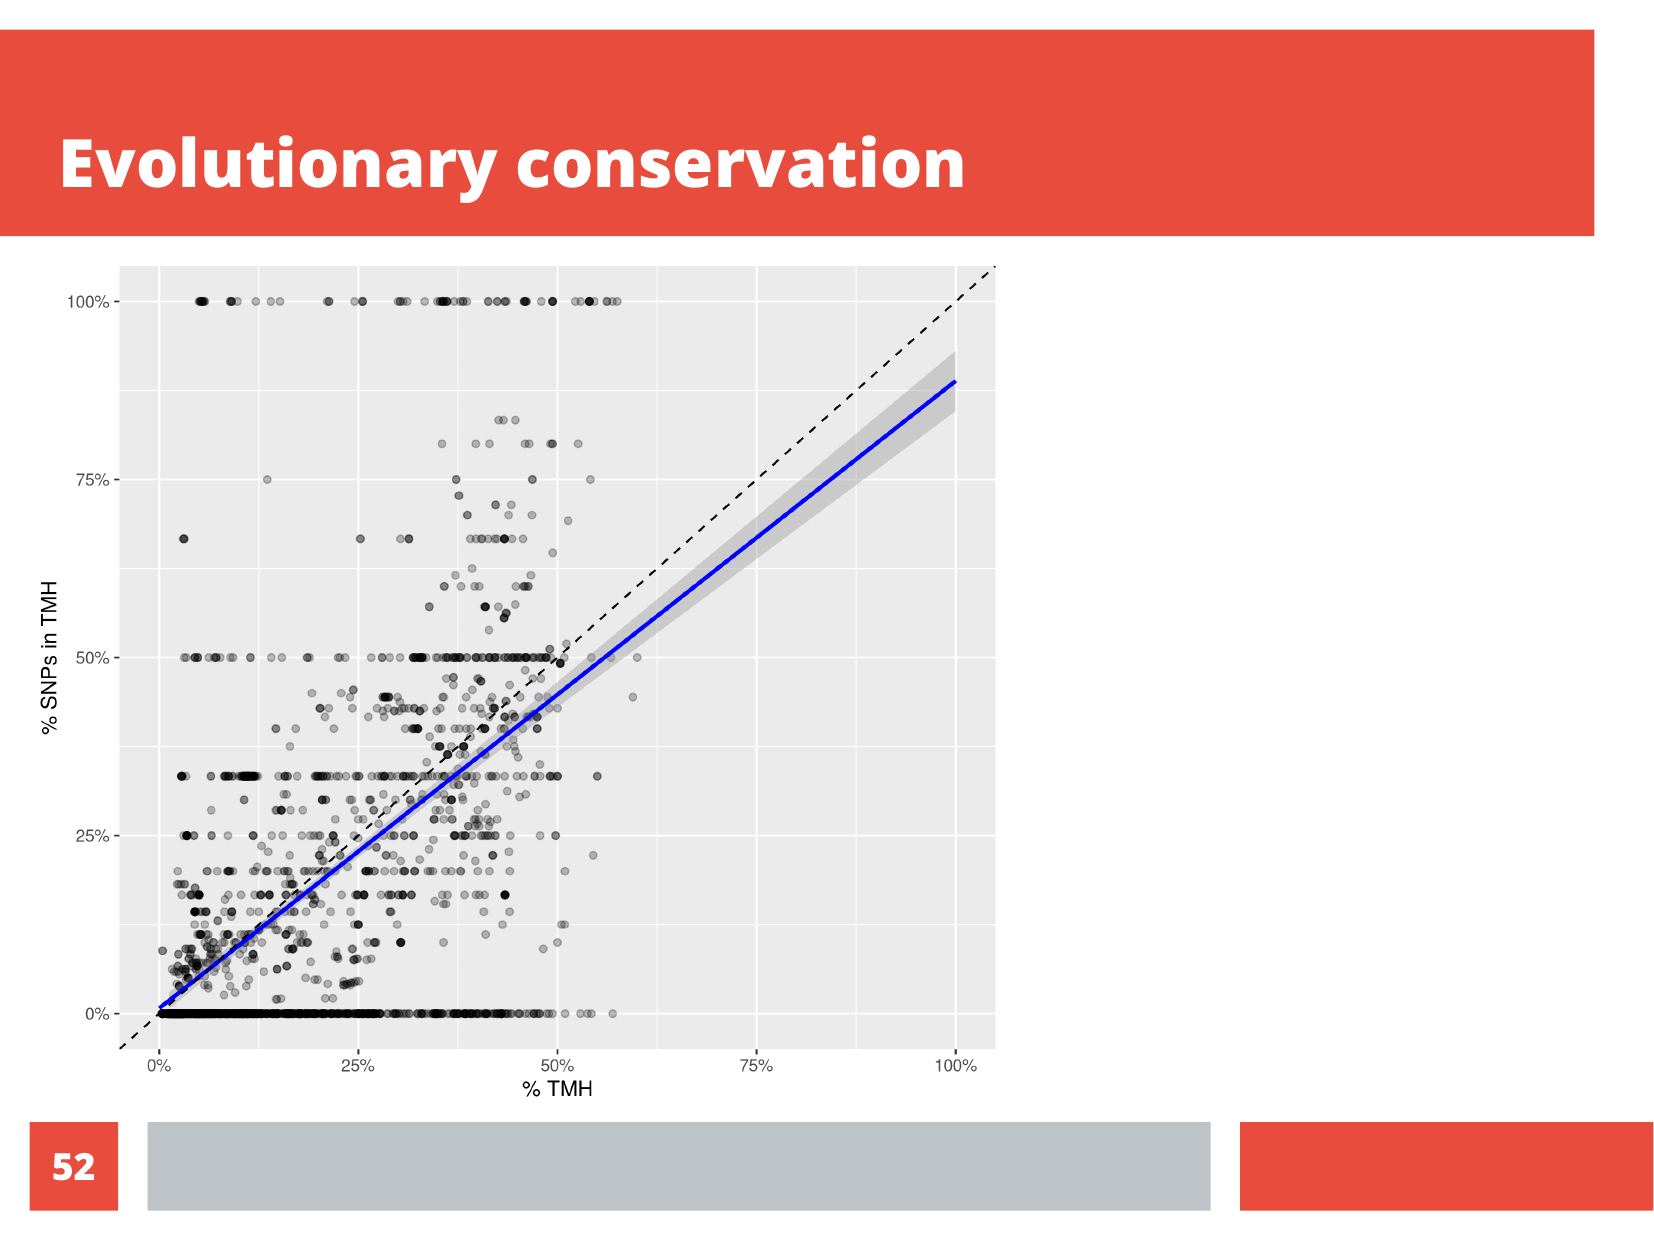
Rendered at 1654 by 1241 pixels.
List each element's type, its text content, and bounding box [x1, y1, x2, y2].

picture [30, 255, 1006, 1101]
title Evolutionary conservation [59, 59, 1595, 207]
